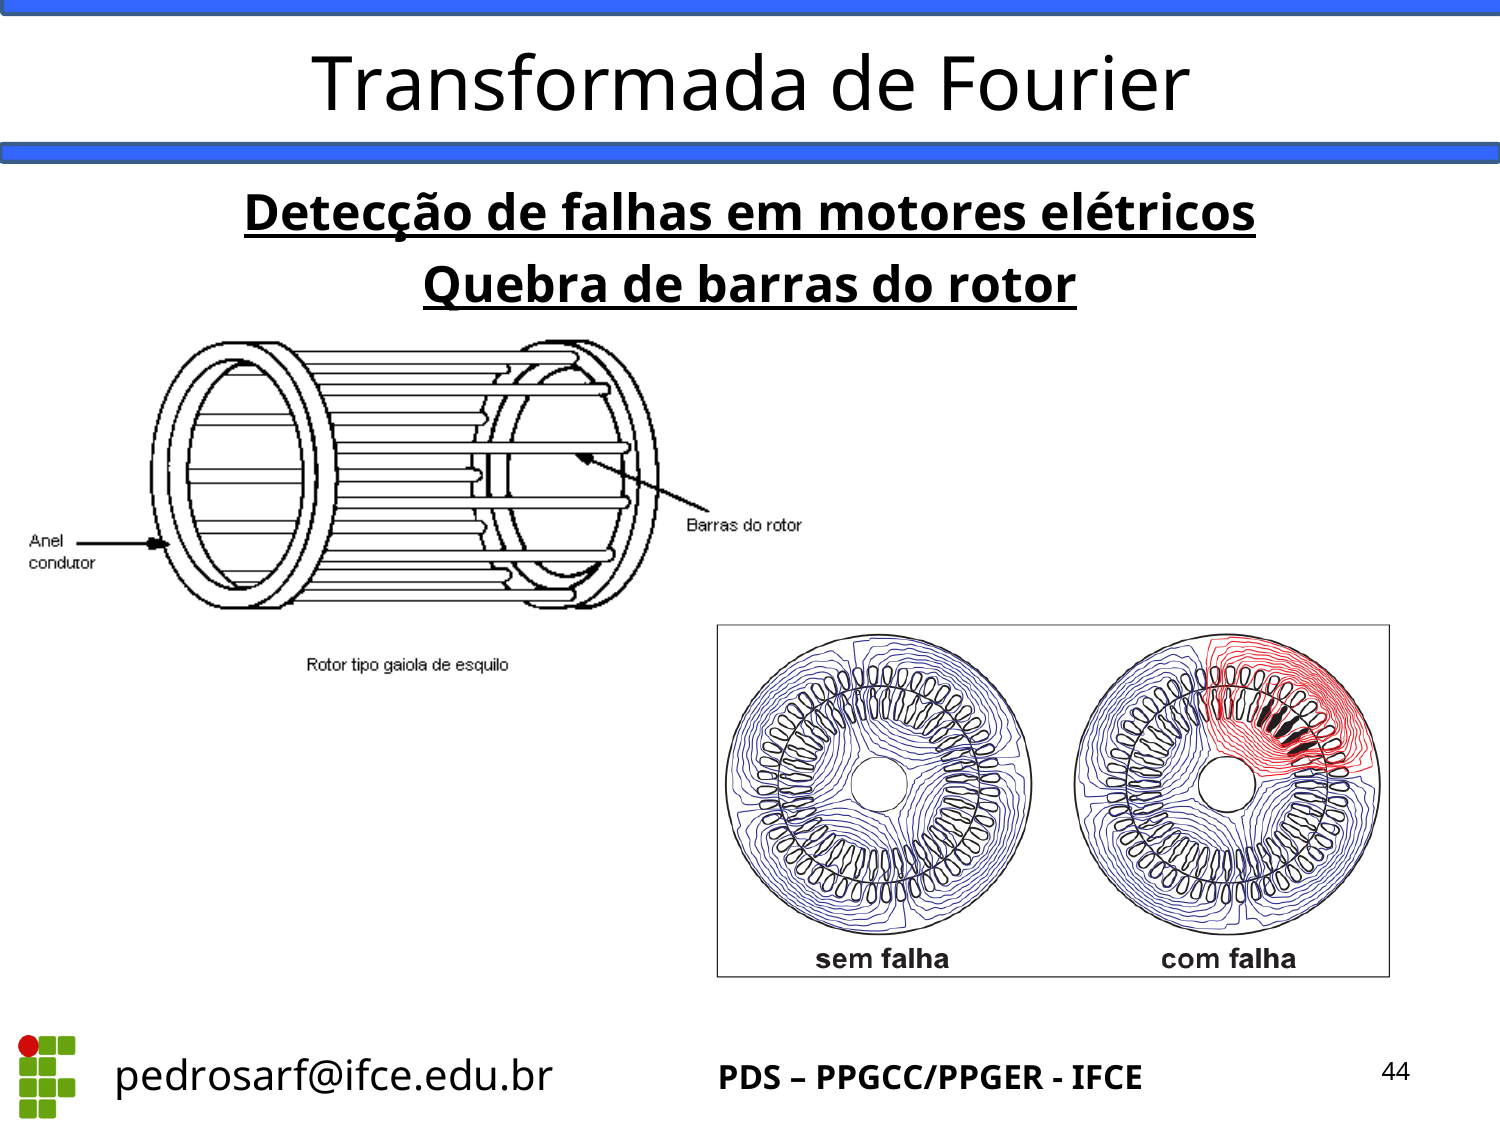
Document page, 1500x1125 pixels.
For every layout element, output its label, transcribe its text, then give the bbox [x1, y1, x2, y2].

text_box Detecção de falhas em motores elétricos Quebra de barras do rotor [0, 172, 1500, 1024]
text_box <número> [1074, 1042, 1426, 1103]
picture [17, 1034, 77, 1120]
picture [22, 318, 1418, 995]
text_box Transformada de Fourier [76, 26, 1427, 134]
